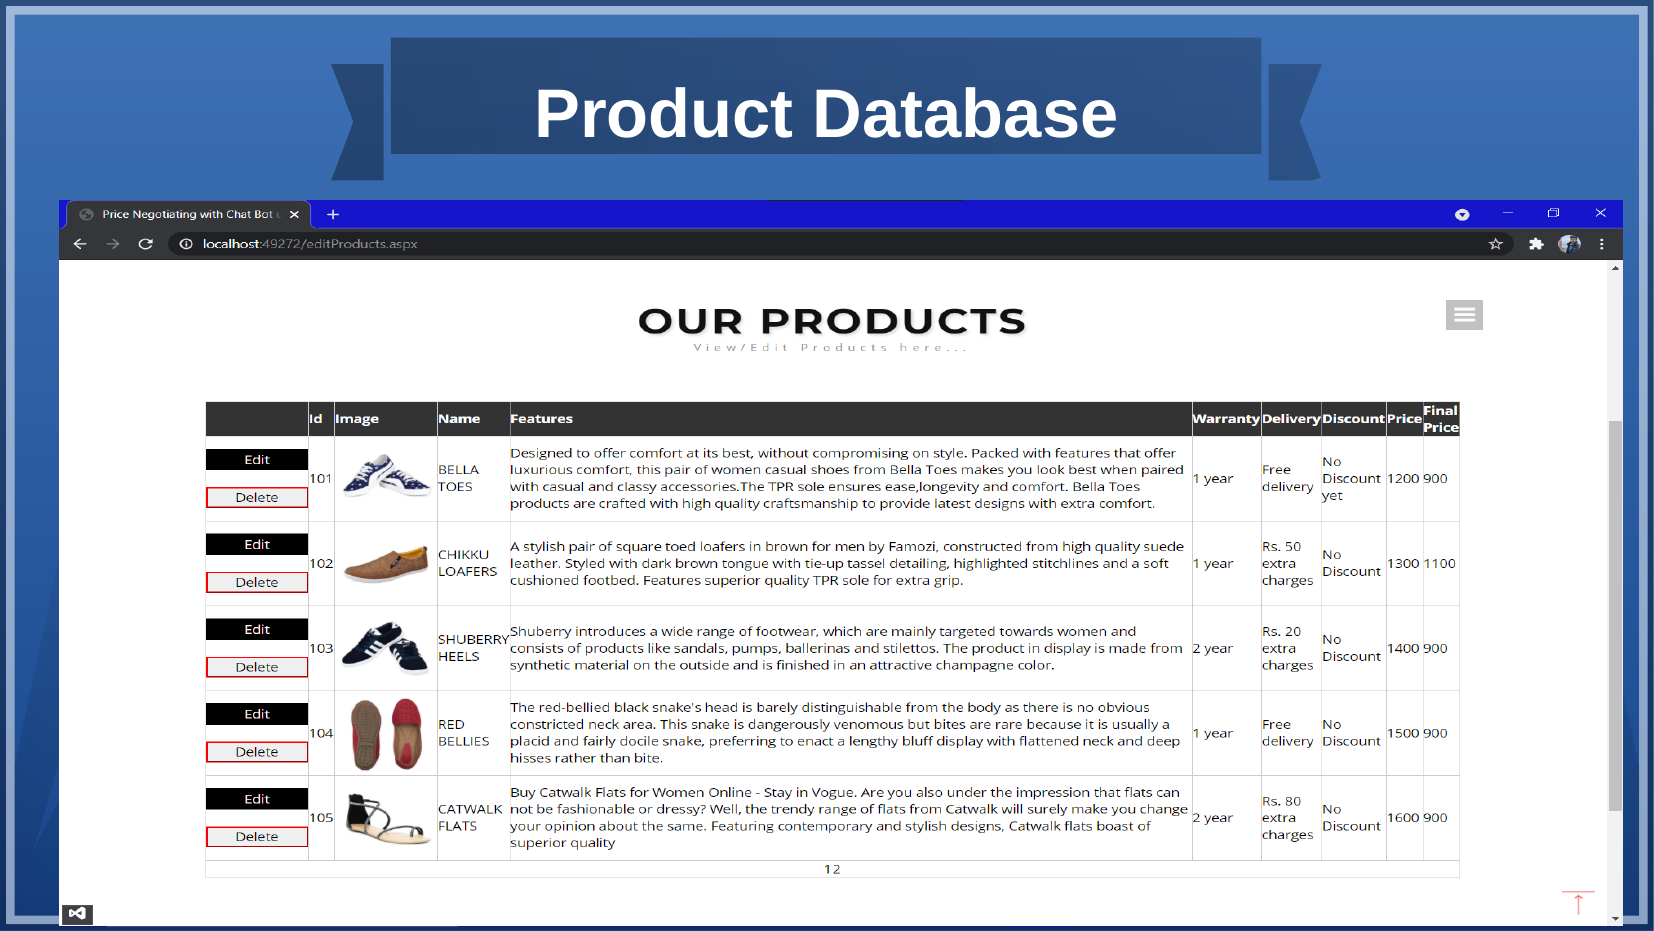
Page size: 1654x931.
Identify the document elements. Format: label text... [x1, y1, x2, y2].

picture [59, 200, 1623, 927]
title Product Database [389, 35, 1264, 154]
